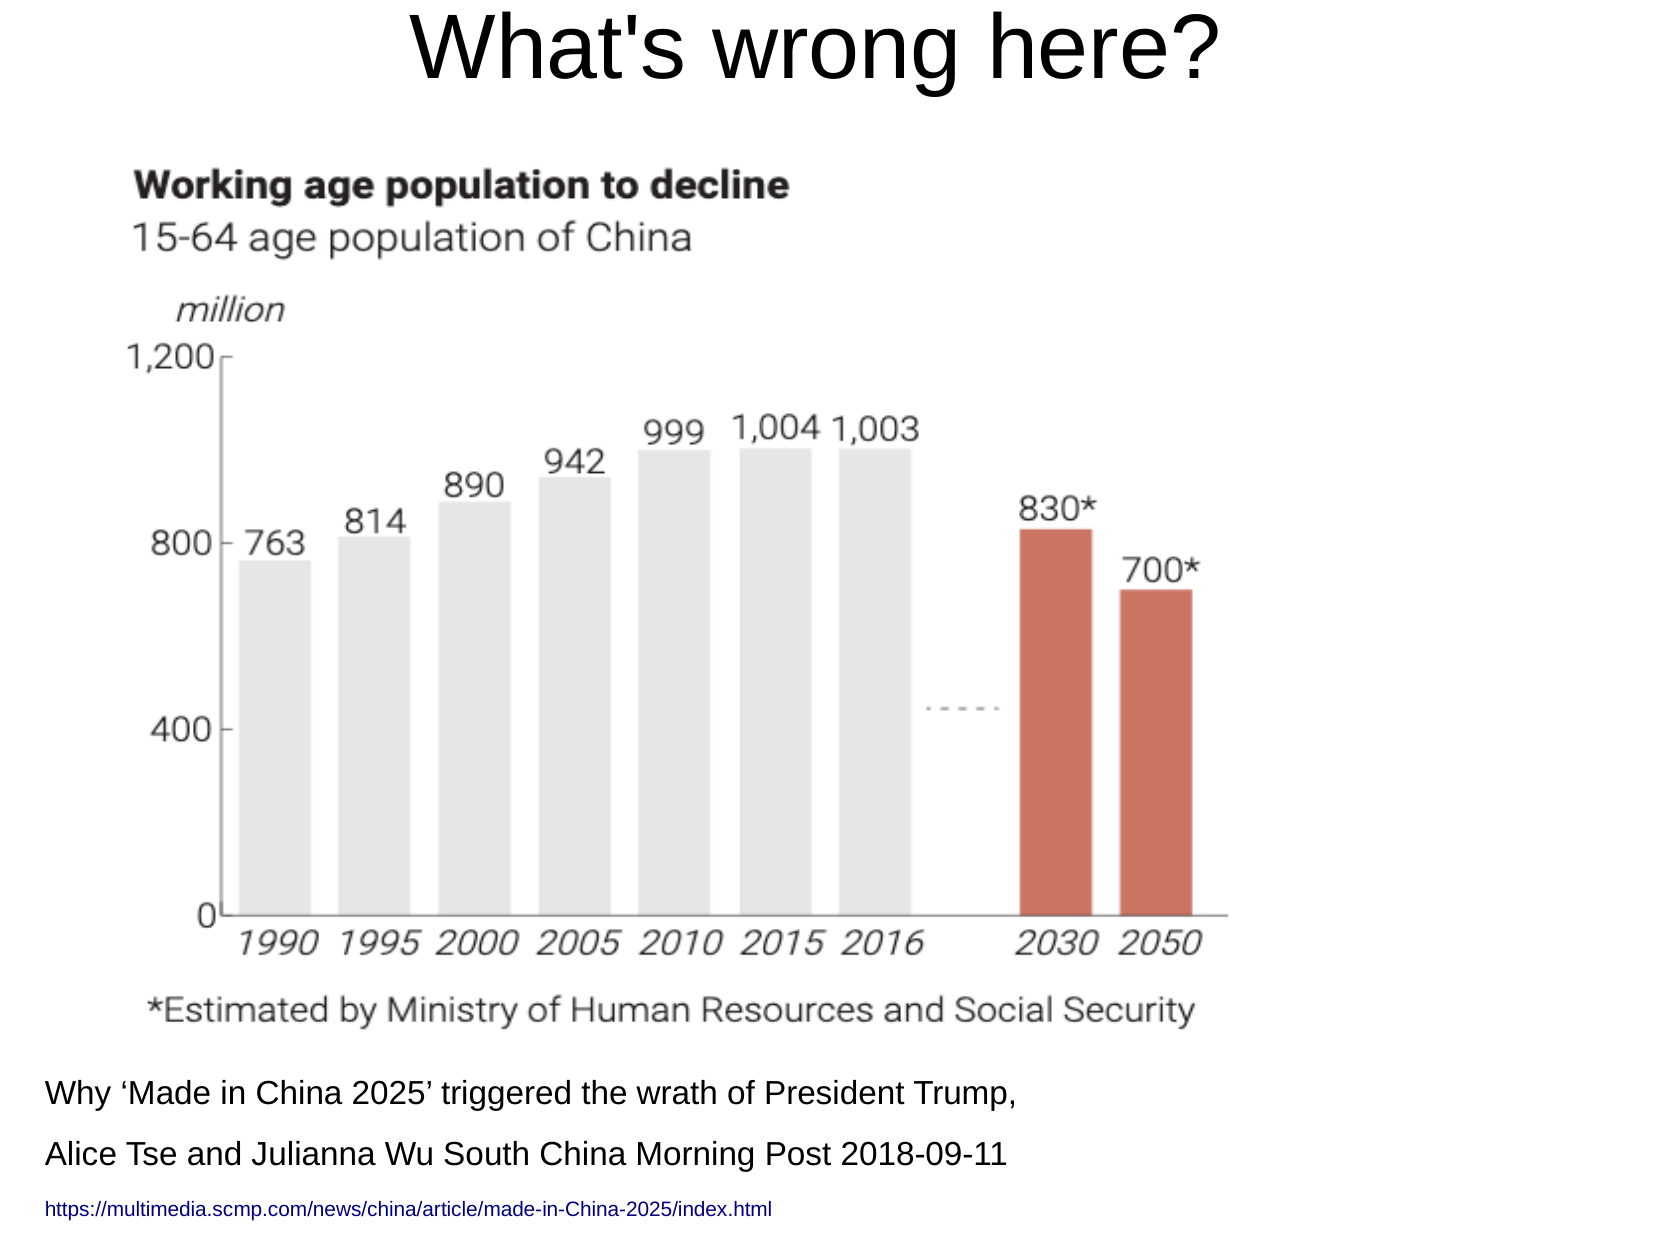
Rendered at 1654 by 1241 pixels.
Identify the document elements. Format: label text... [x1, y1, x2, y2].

title What's wrong here? [71, 0, 1561, 151]
text_box Why ‘Made in China 2025’ triggered the wrath of President Trump, Alice Tse and Julianna Wu South China Morning Post 2018-09-11 https://multimedia.scmp.com/news/china/article/made-in-China-2025/index.html [30, 1066, 1481, 1241]
picture [45, 121, 1324, 1066]
